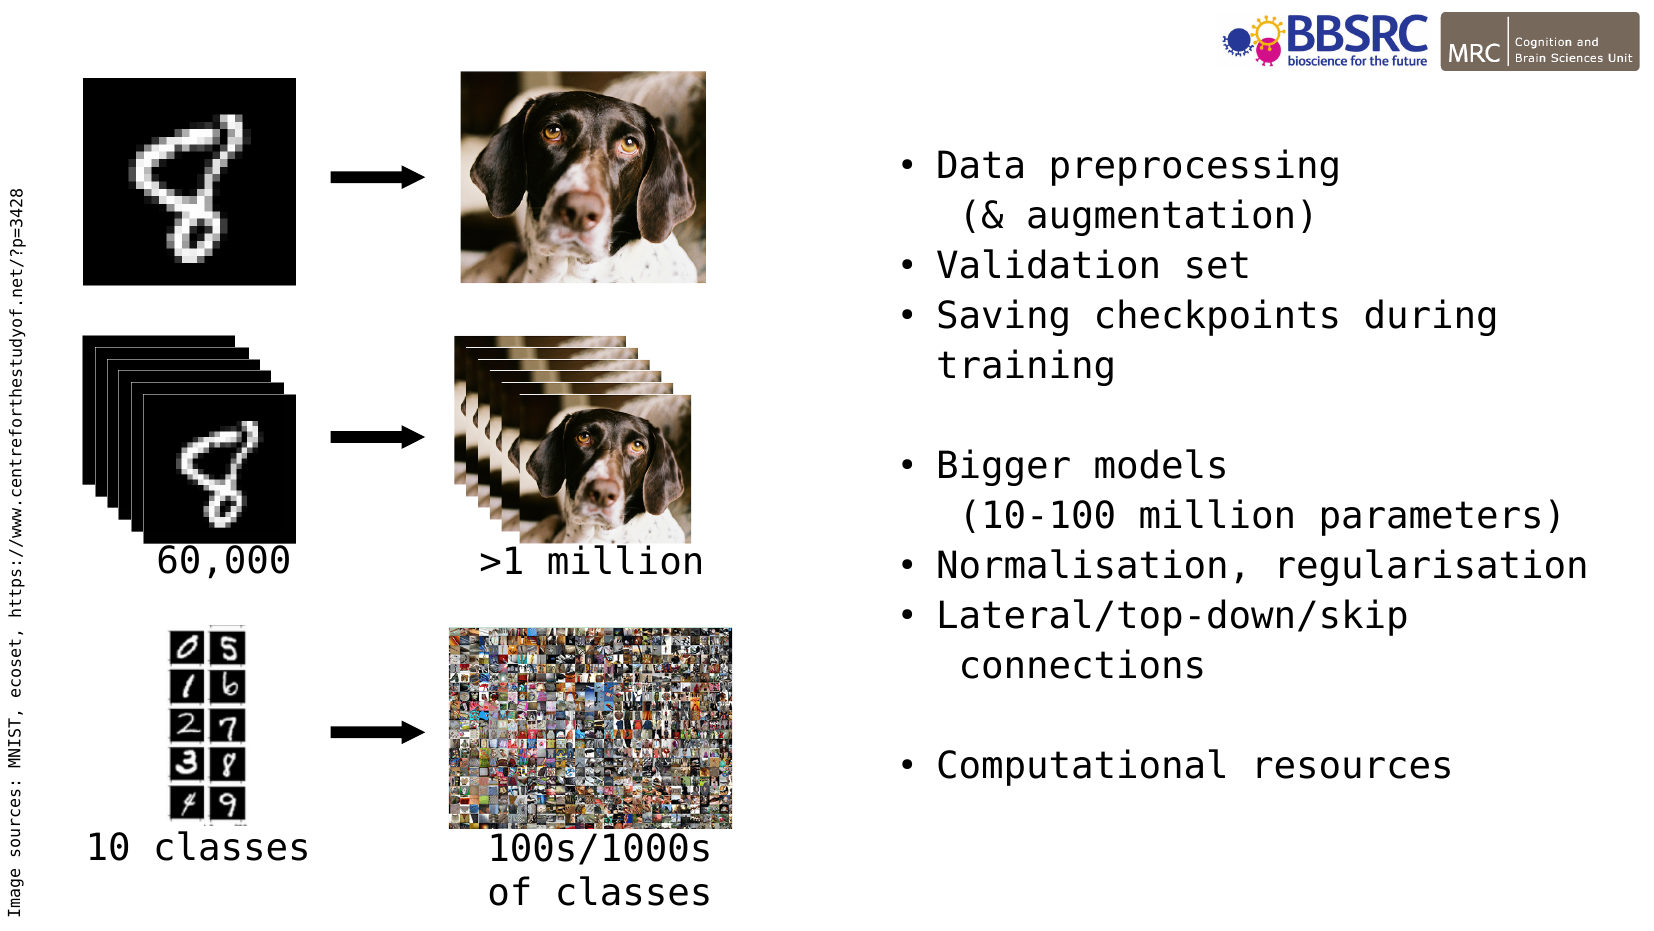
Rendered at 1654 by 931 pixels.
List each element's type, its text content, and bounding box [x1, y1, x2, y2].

picture [188, 335, 296, 544]
picture [454, 335, 692, 532]
text_box [330, 425, 426, 449]
picture [448, 627, 733, 829]
text_box [330, 720, 426, 745]
text_box 60,000 [188, 531, 308, 590]
text_box Data preprocessing (& augmentation) Validation set Saving checkpoints during training Bigger models (10-100 million parameters) Normalisation, regularisation Lateral/top-down/skip connections Computational resources [885, 129, 1654, 796]
text_box >1 million [464, 532, 725, 591]
picture [187, 625, 249, 818]
text_box 100s/1000s of classes [472, 819, 733, 922]
text_box [330, 165, 426, 190]
picture [189, 77, 296, 286]
text_box 10 classes [187, 818, 331, 931]
picture [1217, 11, 1431, 67]
picture [1440, 11, 1640, 71]
text_box Image sources: MNIST, ecoset, https://www.centreforthestudyof.net/?p=3428 [0, 11, 189, 931]
picture [460, 70, 706, 284]
